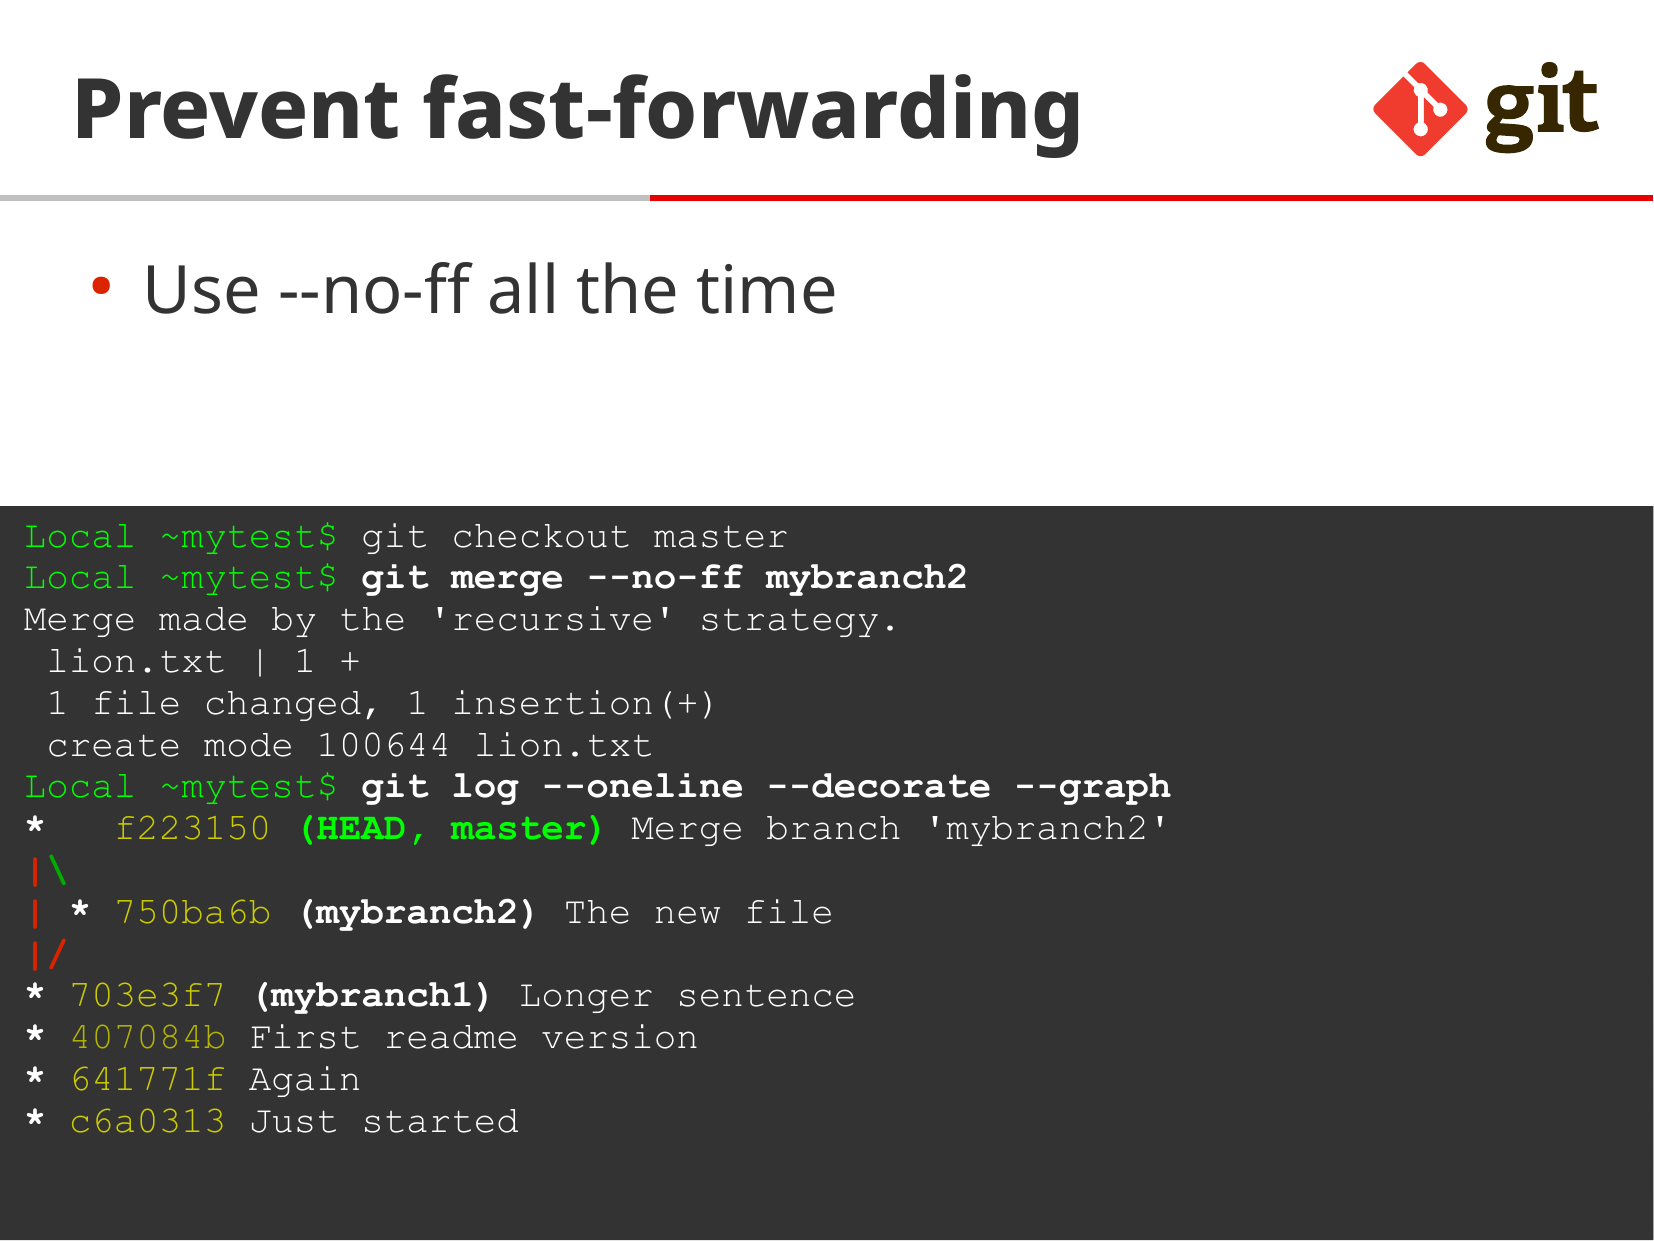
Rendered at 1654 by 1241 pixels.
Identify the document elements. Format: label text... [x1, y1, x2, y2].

list Use --no-ff all the time [56, 239, 1595, 404]
title Prevent fast-forwarding [56, 36, 1546, 175]
text_box Local ~mytest$ git checkout master Local ~mytest$ git merge --no-ff mybranch2 Merge made by the 'recursive' strategy. lion.txt | 1 + 1 file changed, 1 insertion(+) create mode 100644 lion.txt Local ~mytest$ git log --oneline --decorate --graph * f223150 (HEAD, master) Merge branch 'mybranch2' |\ | * 750ba6b (mybranch2) The new file |/ * 703e3f7 (mybranch1) Longer sentence * 407084b First readme version * 641771f Again * c6a0313 Just started [0, 506, 1654, 1241]
